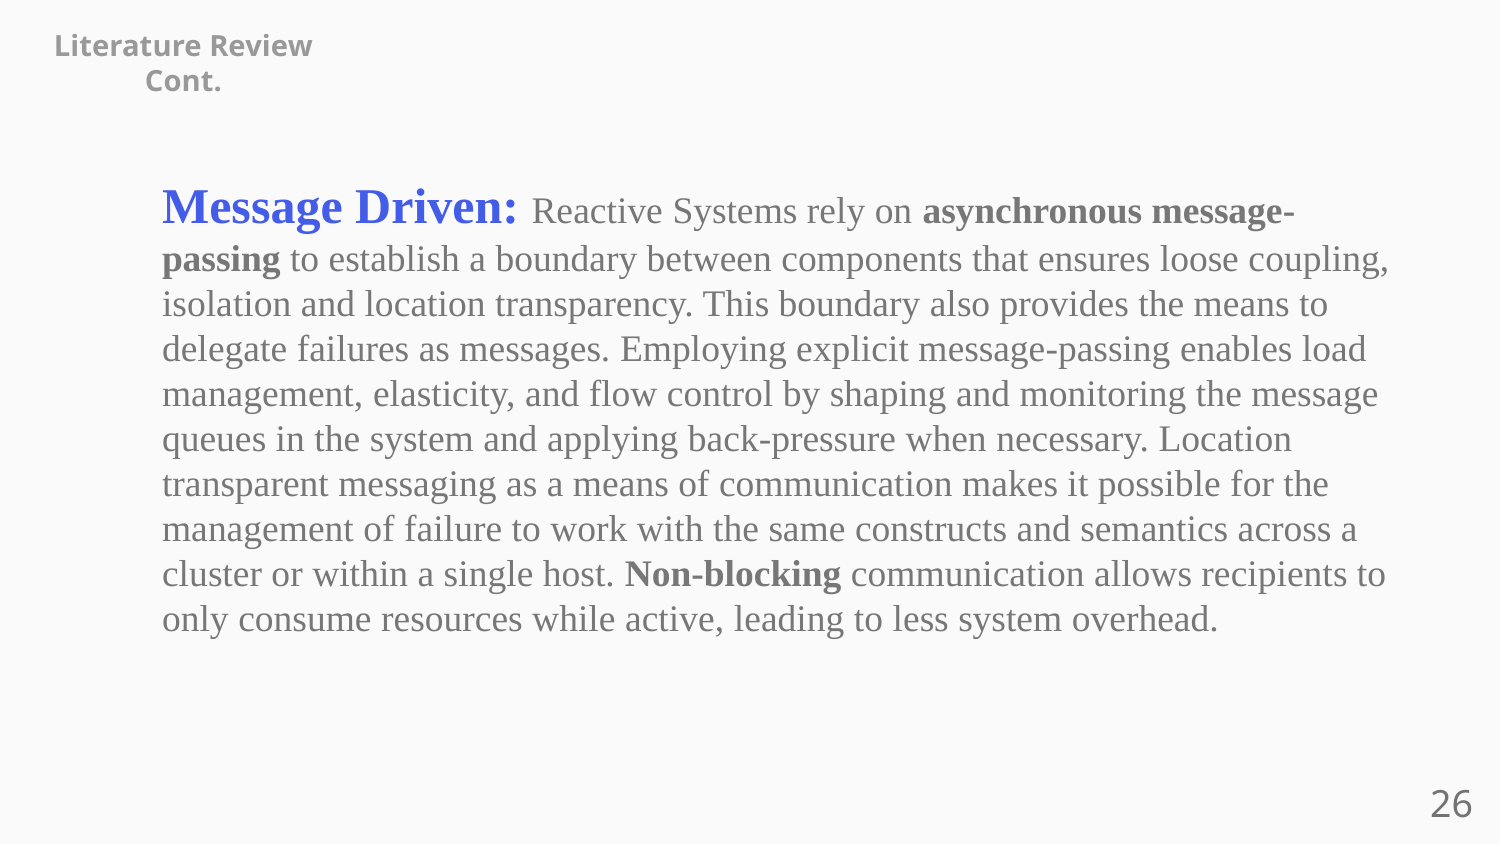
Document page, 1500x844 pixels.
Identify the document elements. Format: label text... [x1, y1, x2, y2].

text_box Literature Review Cont. [8, 12, 359, 93]
text_box Message Driven: Reactive Systems rely on asynchronous message-passing to establish a boundary between components that ensures loose coupling, isolation and location transparency. This boundary also provides the means to delegate failures as messages. Employing explicit message-passing enables load management, elasticity, and flow control by shaping and monitoring the message queues in the system and applying back-pressure when necessary. Location transparent messaging as a means of communication makes it possible for the management of failure to work with the same constructs and semantics across a cluster or within a single host. Non-blocking communication allows recipients to only consume resources while active, leading to less system overhead. [146, 64, 1419, 748]
slide_number 26 [1398, 770, 1489, 835]
